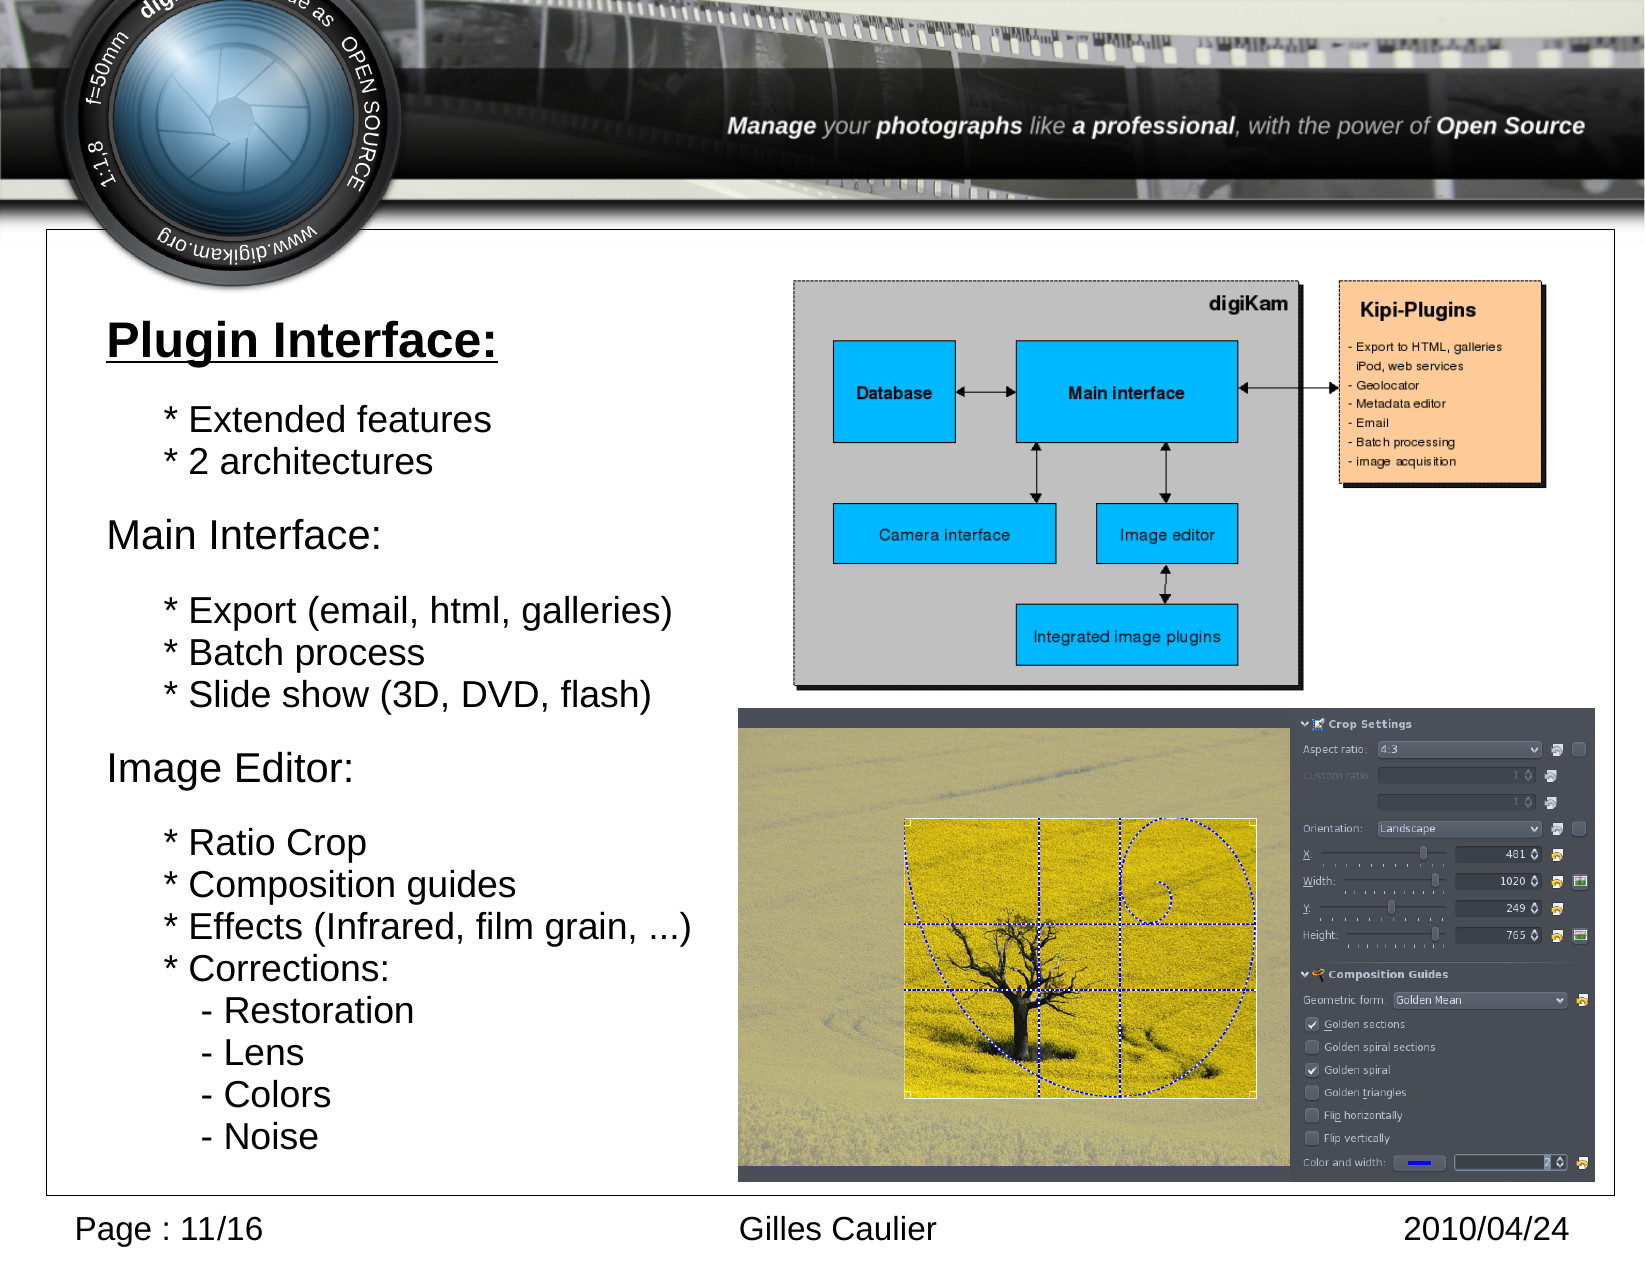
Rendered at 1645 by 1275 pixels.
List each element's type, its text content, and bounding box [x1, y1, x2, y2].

text_box Page : <numéro>/16 Gilles Caulier 2010/04/24 [21, 1207, 1623, 1251]
picture [738, 708, 1595, 1182]
picture [0, 0, 1645, 296]
title Plugin Interface: d * Extended features * 2 architectures d Main Interface: d * Export (email, html, galleries) * Batch process * Slide show (3D, DVD, flash) d Image Editor: d * Ratio Crop * Composition guides * Effects (Infrared, film grain, ...) * Corrections: - Restoration - Lens - Colors - Noise [46, 243, 1615, 1196]
picture [787, 275, 1556, 699]
